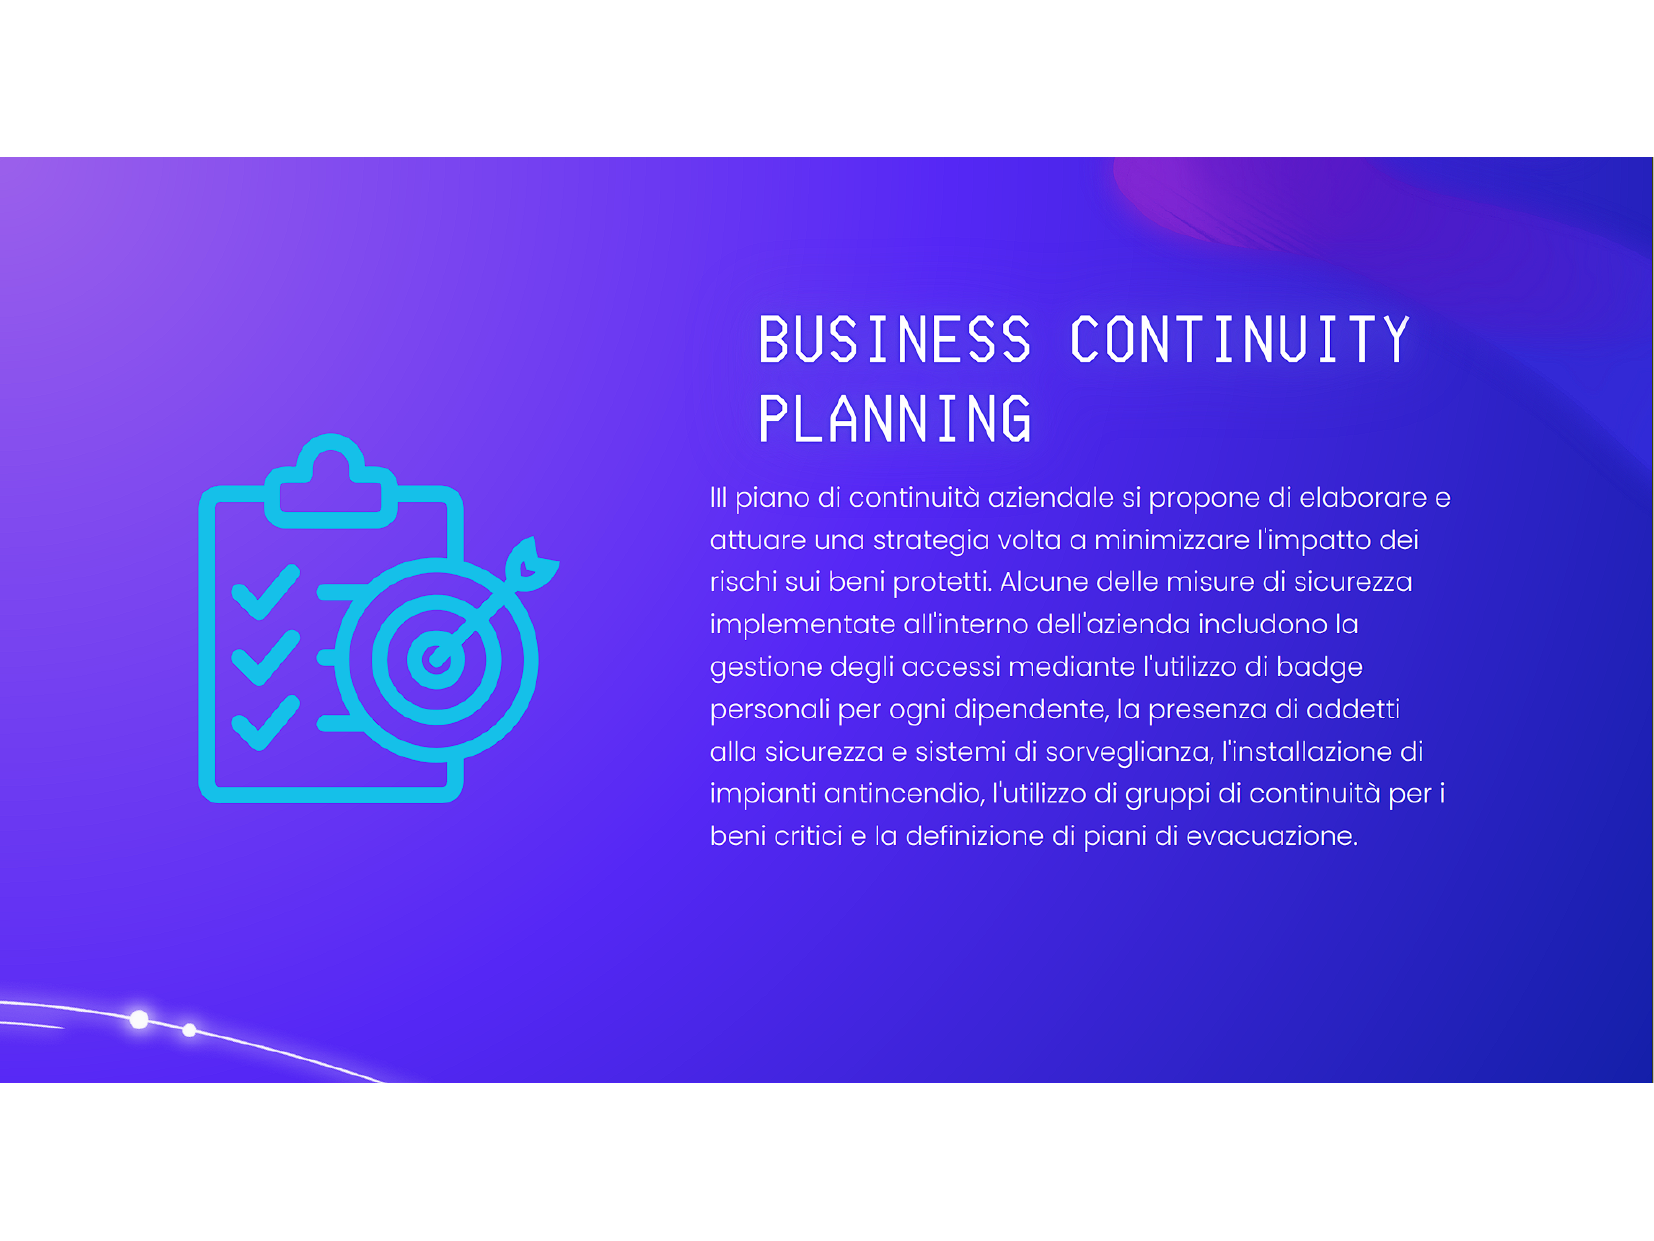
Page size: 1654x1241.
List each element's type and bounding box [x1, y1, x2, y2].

picture [0, 157, 1654, 1083]
